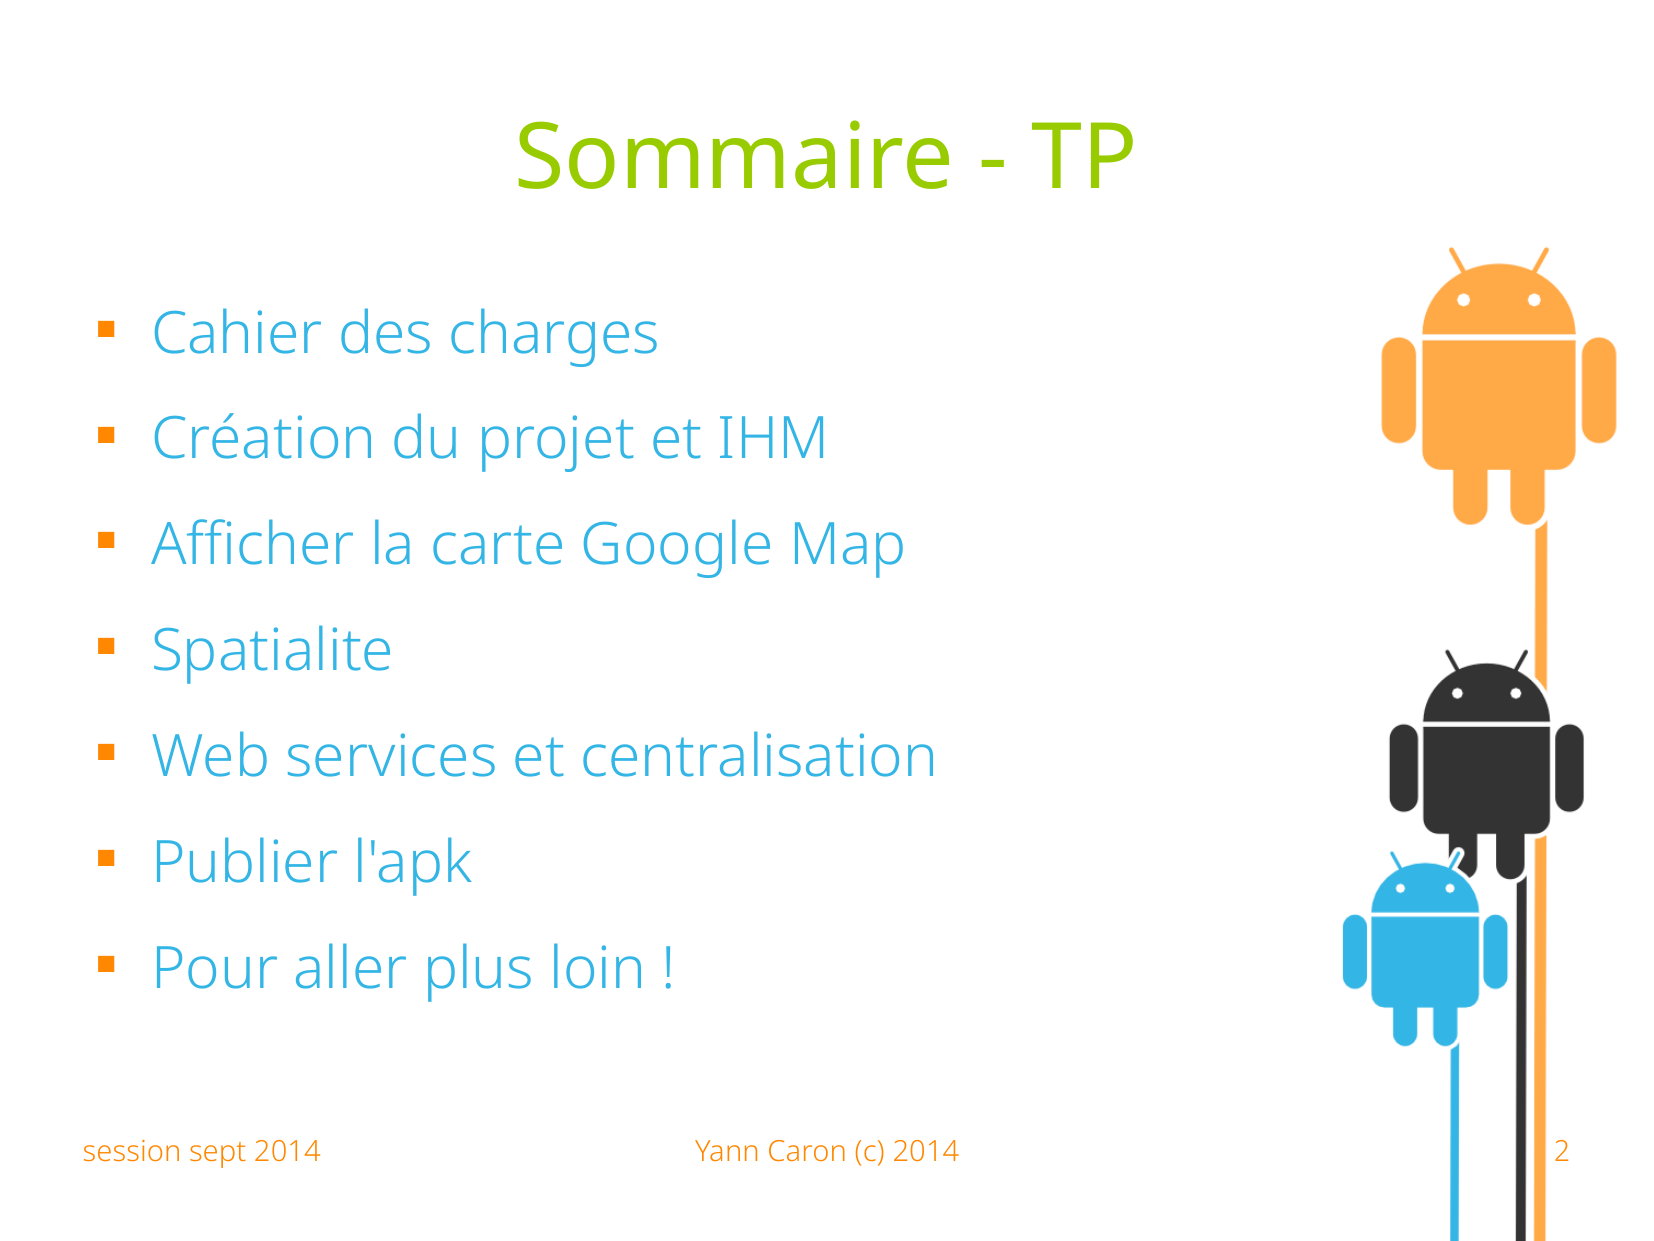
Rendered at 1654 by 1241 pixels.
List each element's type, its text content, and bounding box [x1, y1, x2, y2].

picture [19, 14, 1634, 1241]
list Cahier des charges Création du projet et IHM Afficher la carte Google Map Spatialite Web services et centralisation Publier l'apk Pour aller plus loin ! [82, 290, 1571, 1010]
title Sommaire - TP [82, 49, 1571, 257]
